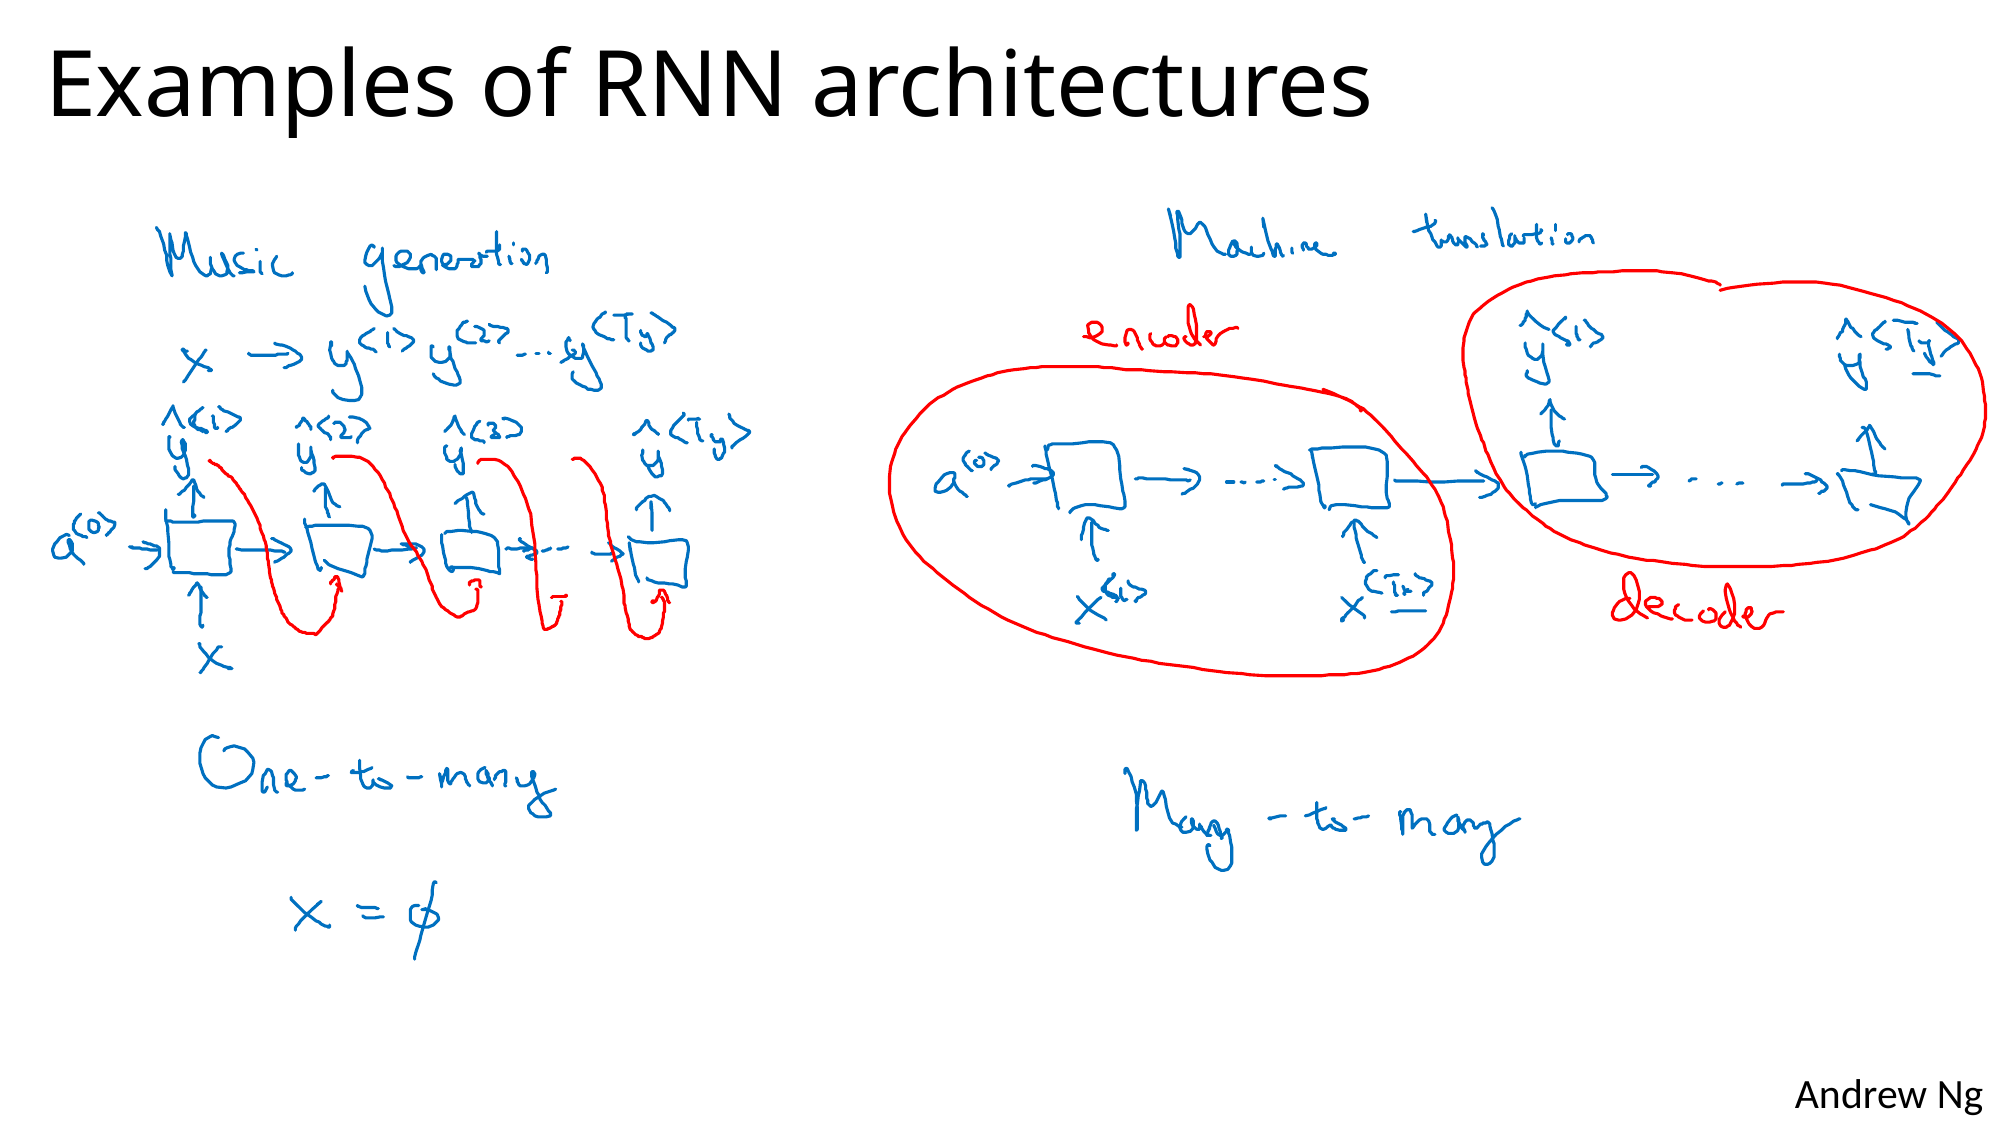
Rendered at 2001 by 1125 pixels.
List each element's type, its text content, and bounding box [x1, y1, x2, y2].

picture [48, 204, 1991, 964]
text_box Examples of RNN architectures [30, 29, 2000, 248]
